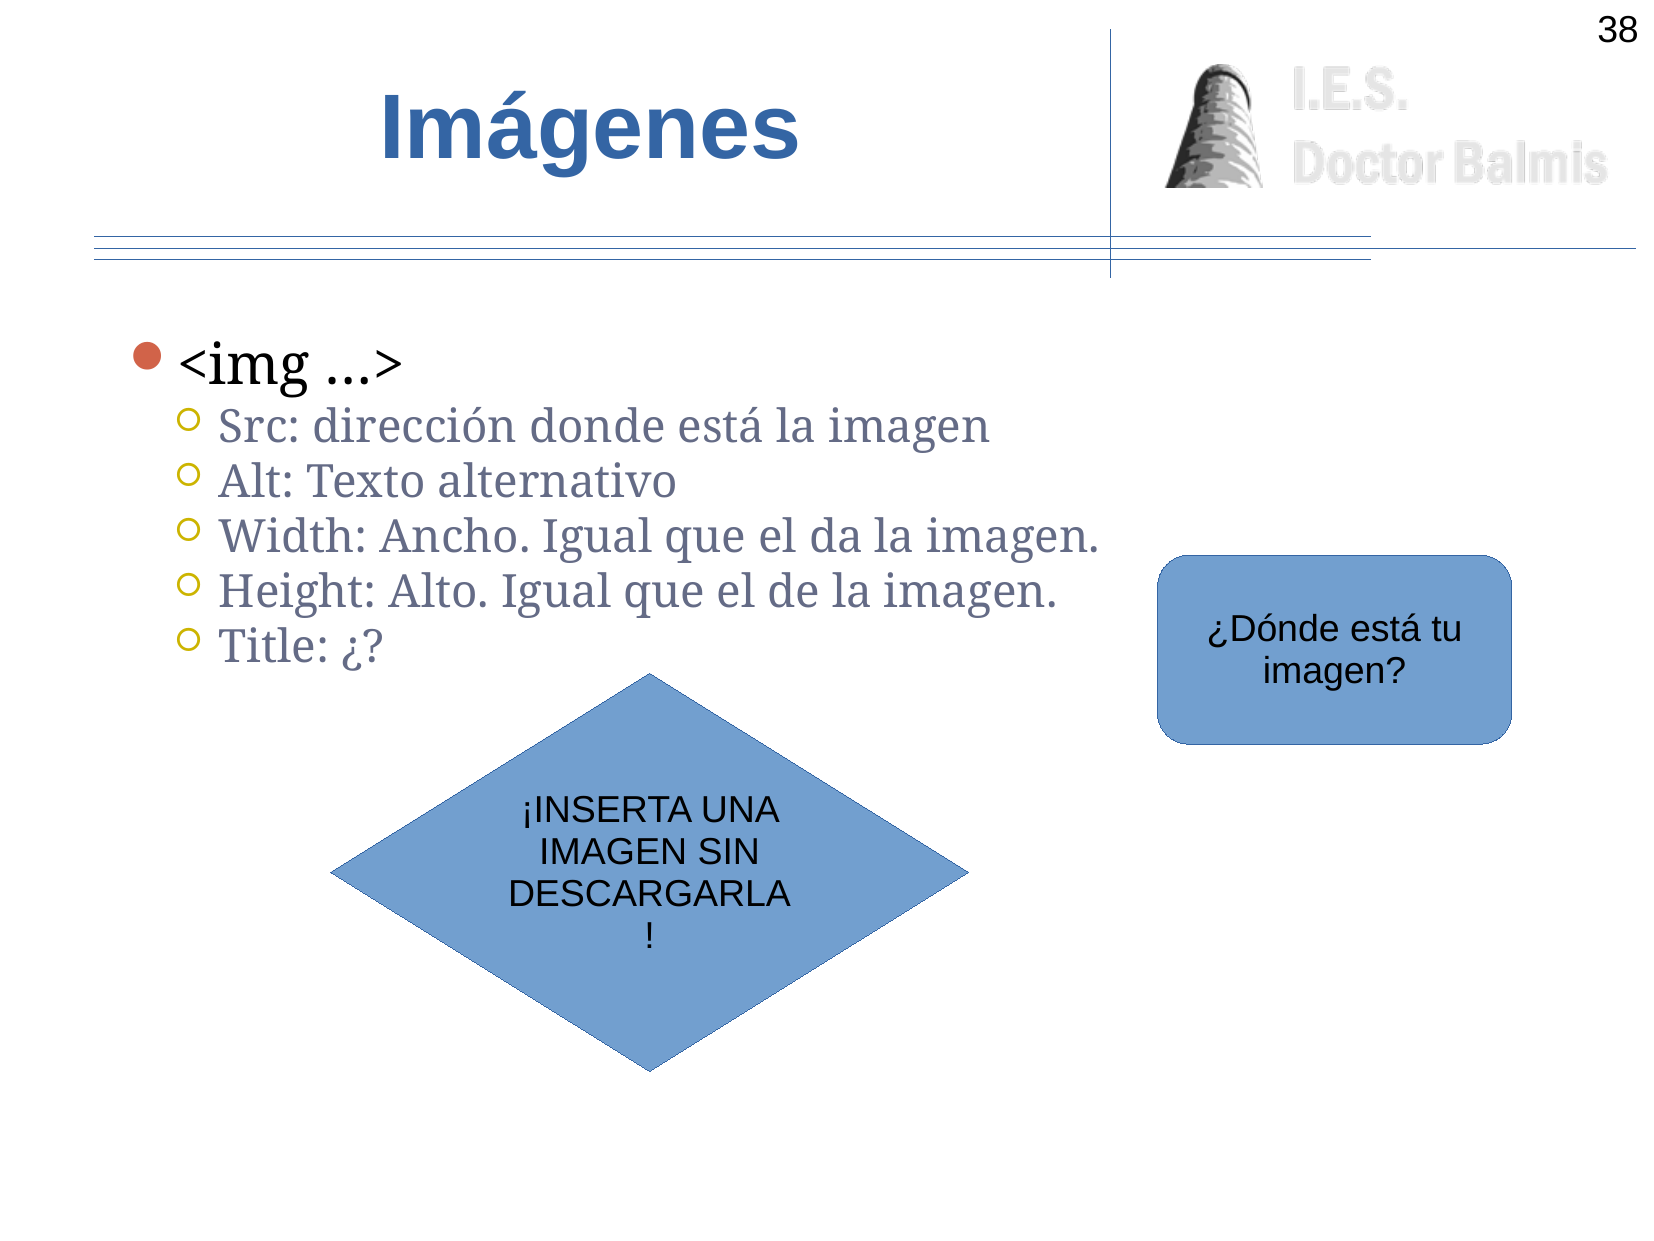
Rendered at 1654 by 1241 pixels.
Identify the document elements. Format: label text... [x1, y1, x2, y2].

title Imágenes [118, 23, 1063, 231]
text_box ¿Dónde está tu imagen? [1157, 555, 1512, 745]
text_box ¡INSERTA UNA IMAGEN SIN DESCARGARLA! [330, 673, 969, 1072]
text_box <img …> Src: dirección donde está la imagen Alt: Texto alternativo Width: Ancho. Igual que el da la imagen. Height: Alto. Igual que el de la imagen. Title: ¿? [114, 321, 1510, 1072]
picture [1133, 64, 1619, 188]
